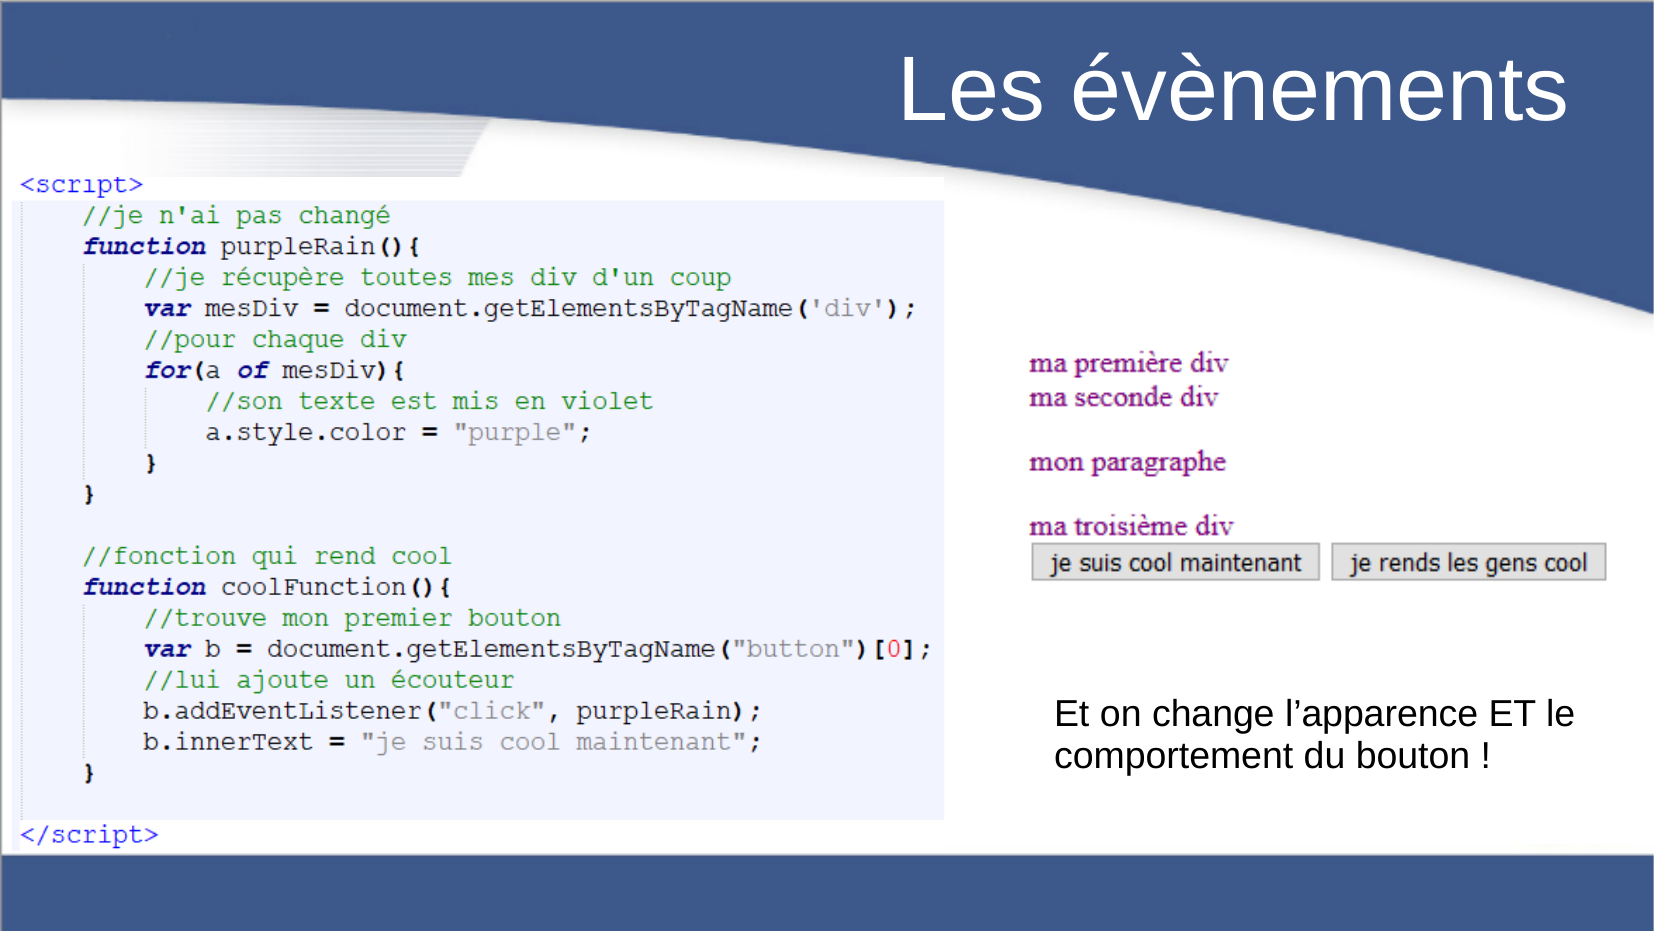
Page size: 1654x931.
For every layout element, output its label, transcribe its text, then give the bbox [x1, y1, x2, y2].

picture [0, 0, 1654, 931]
text_box [945, 236, 1548, 745]
text_box Et on change l’apparence ET le comportement du bouton ! [1039, 685, 1595, 931]
title Les évènements [82, 37, 1571, 193]
